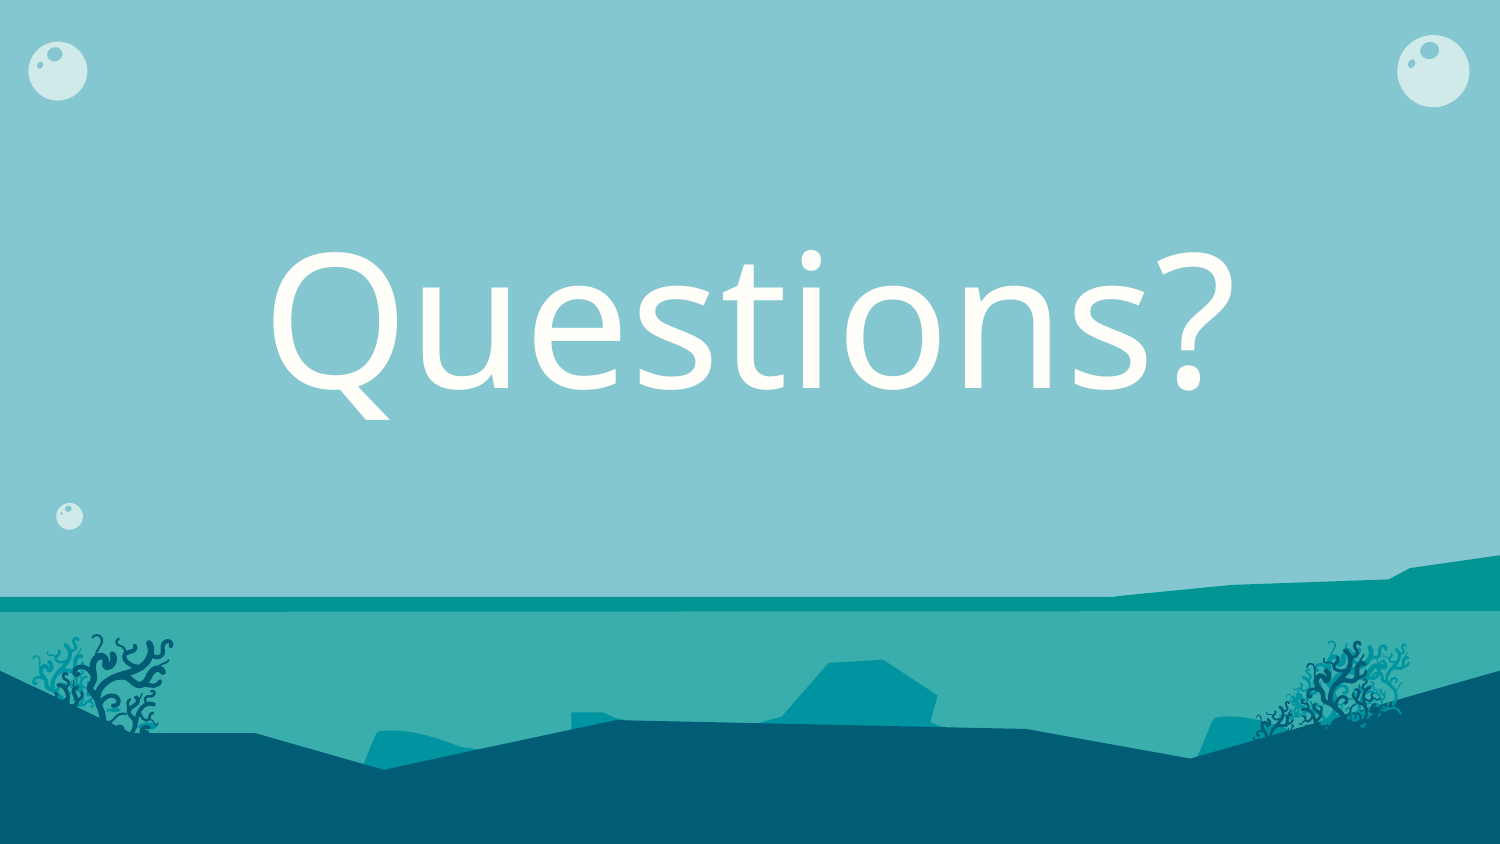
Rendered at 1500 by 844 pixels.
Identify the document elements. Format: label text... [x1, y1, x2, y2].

title Questions? [193, 127, 1306, 543]
